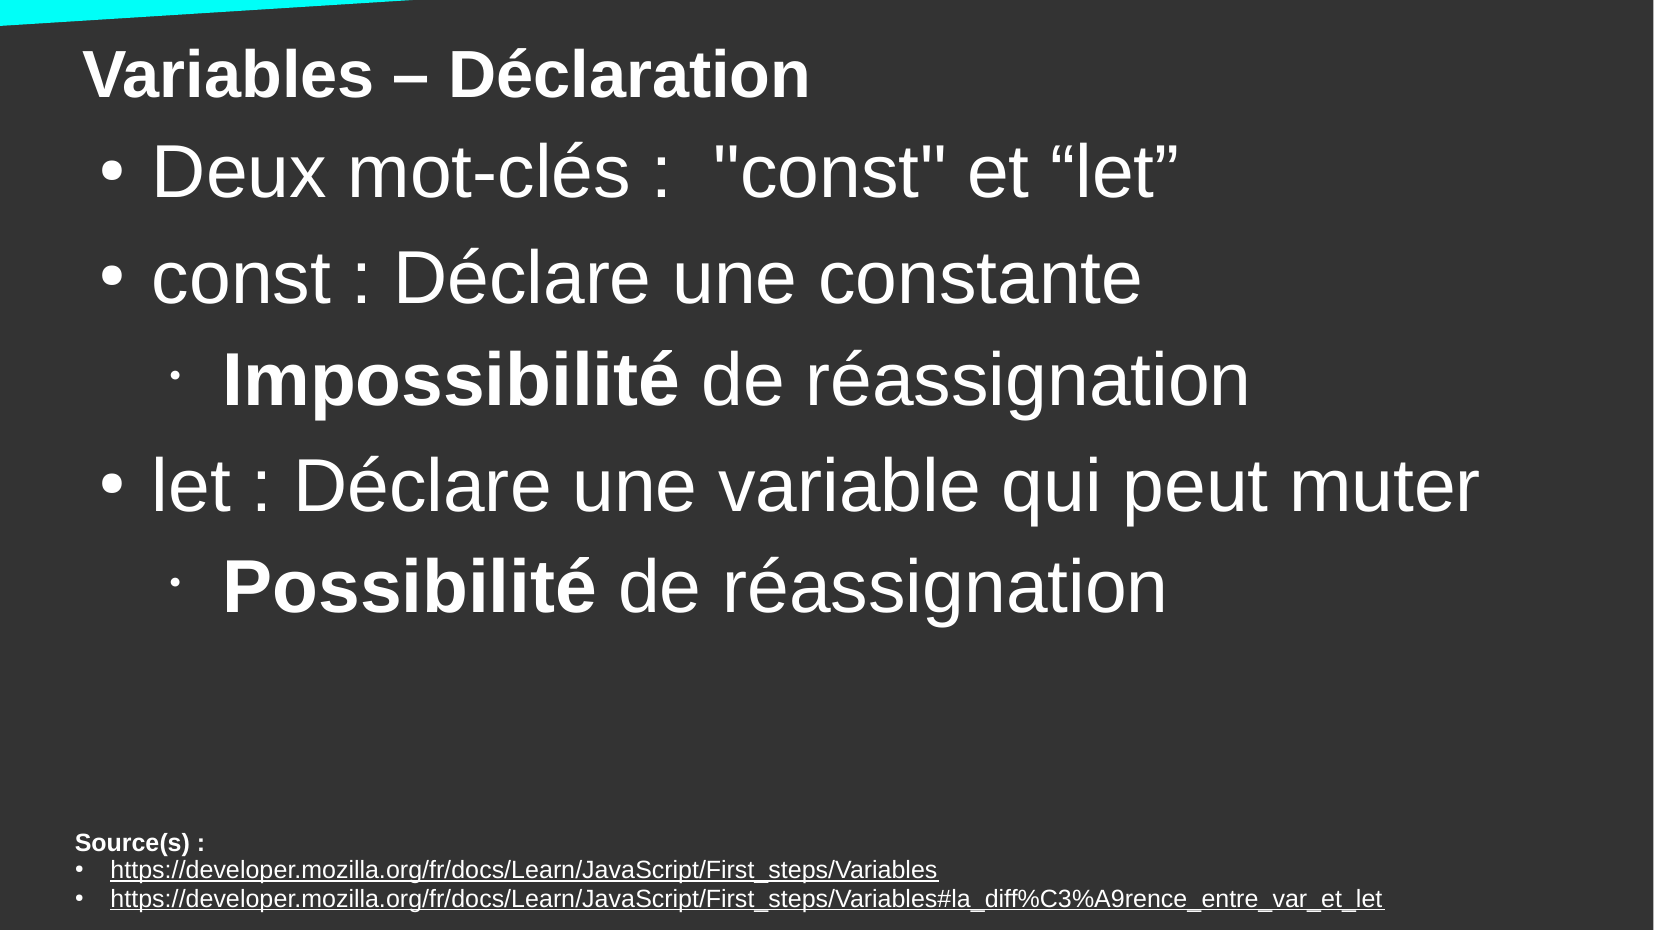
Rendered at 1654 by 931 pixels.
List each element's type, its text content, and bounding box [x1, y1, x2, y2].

text_box [0, 0, 413, 26]
title Variables – Déclaration [82, 37, 1571, 114]
list Deux mot-clés : "const" et “let” const : Déclare une constante Impossibilité de réassignation let : Déclare une variable qui peut muter Possibilité de réassignation [80, 129, 1620, 756]
text_box Source(s) : https://developer.mozilla.org/fr/docs/Learn/JavaScript/First_steps/Variables https://developer.mozilla.org/fr/docs/Learn/JavaScript/First_steps/Variables#la_diff%C3%A9rence_entre_var_et_let [60, 820, 1583, 920]
